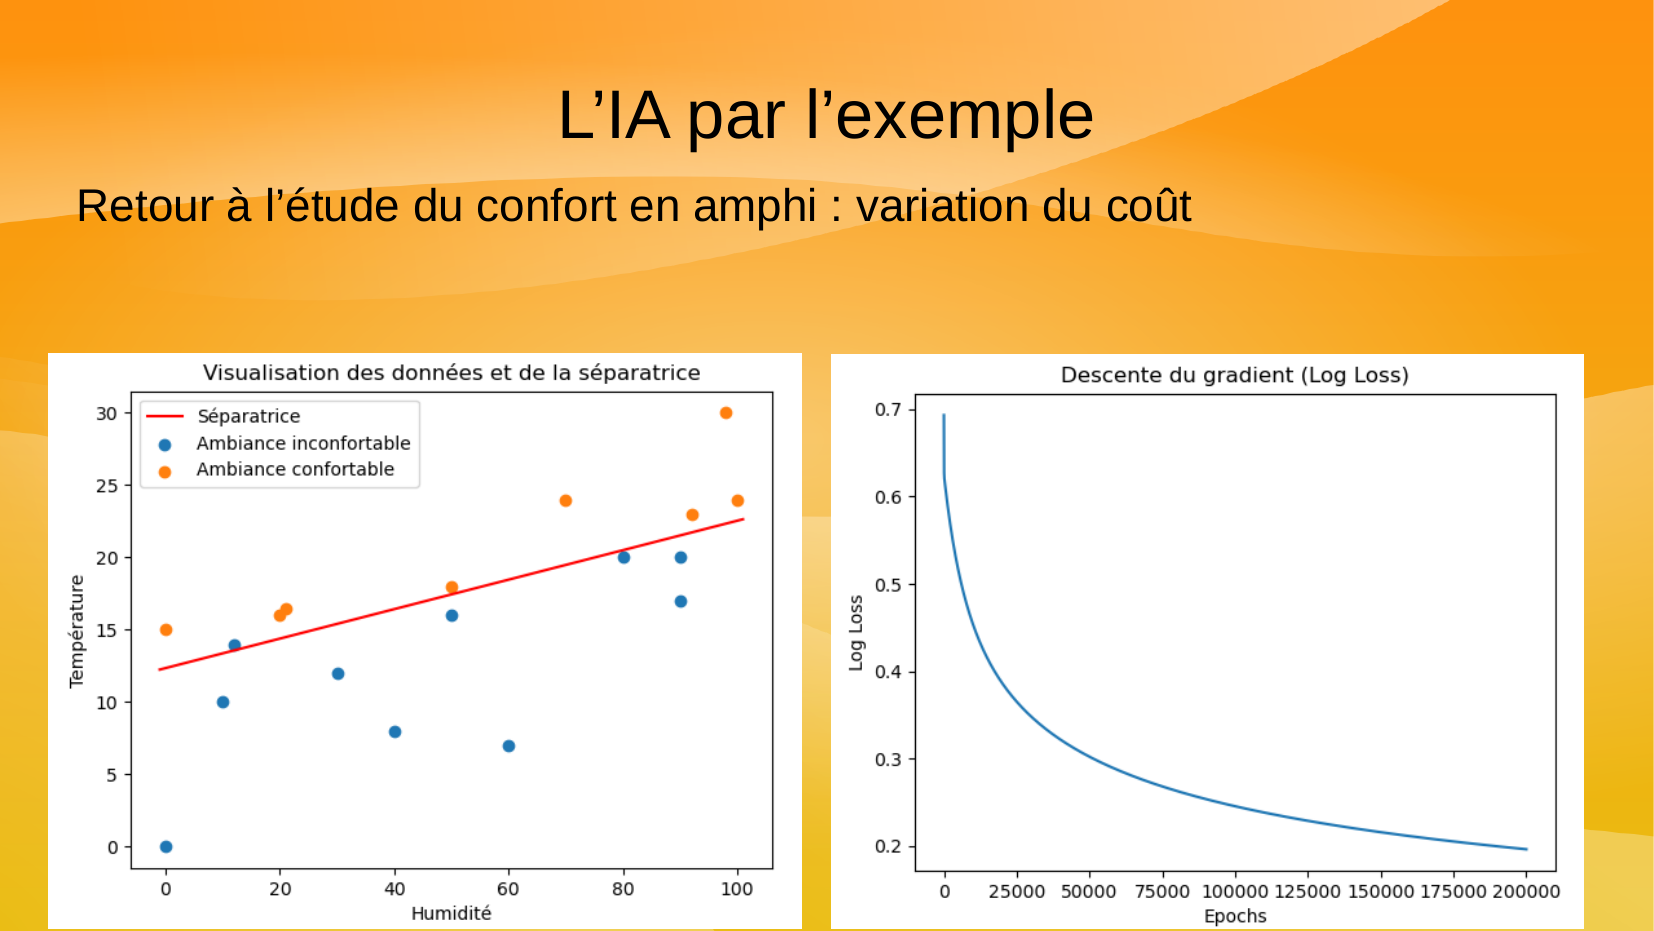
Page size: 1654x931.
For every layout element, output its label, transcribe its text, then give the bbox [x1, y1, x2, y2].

picture [0, 0, 1654, 931]
subtitle Retour à l’étude du confort en amphi : variation du coût [76, 179, 1565, 928]
title L’IA par l’exemple [82, 37, 1571, 193]
